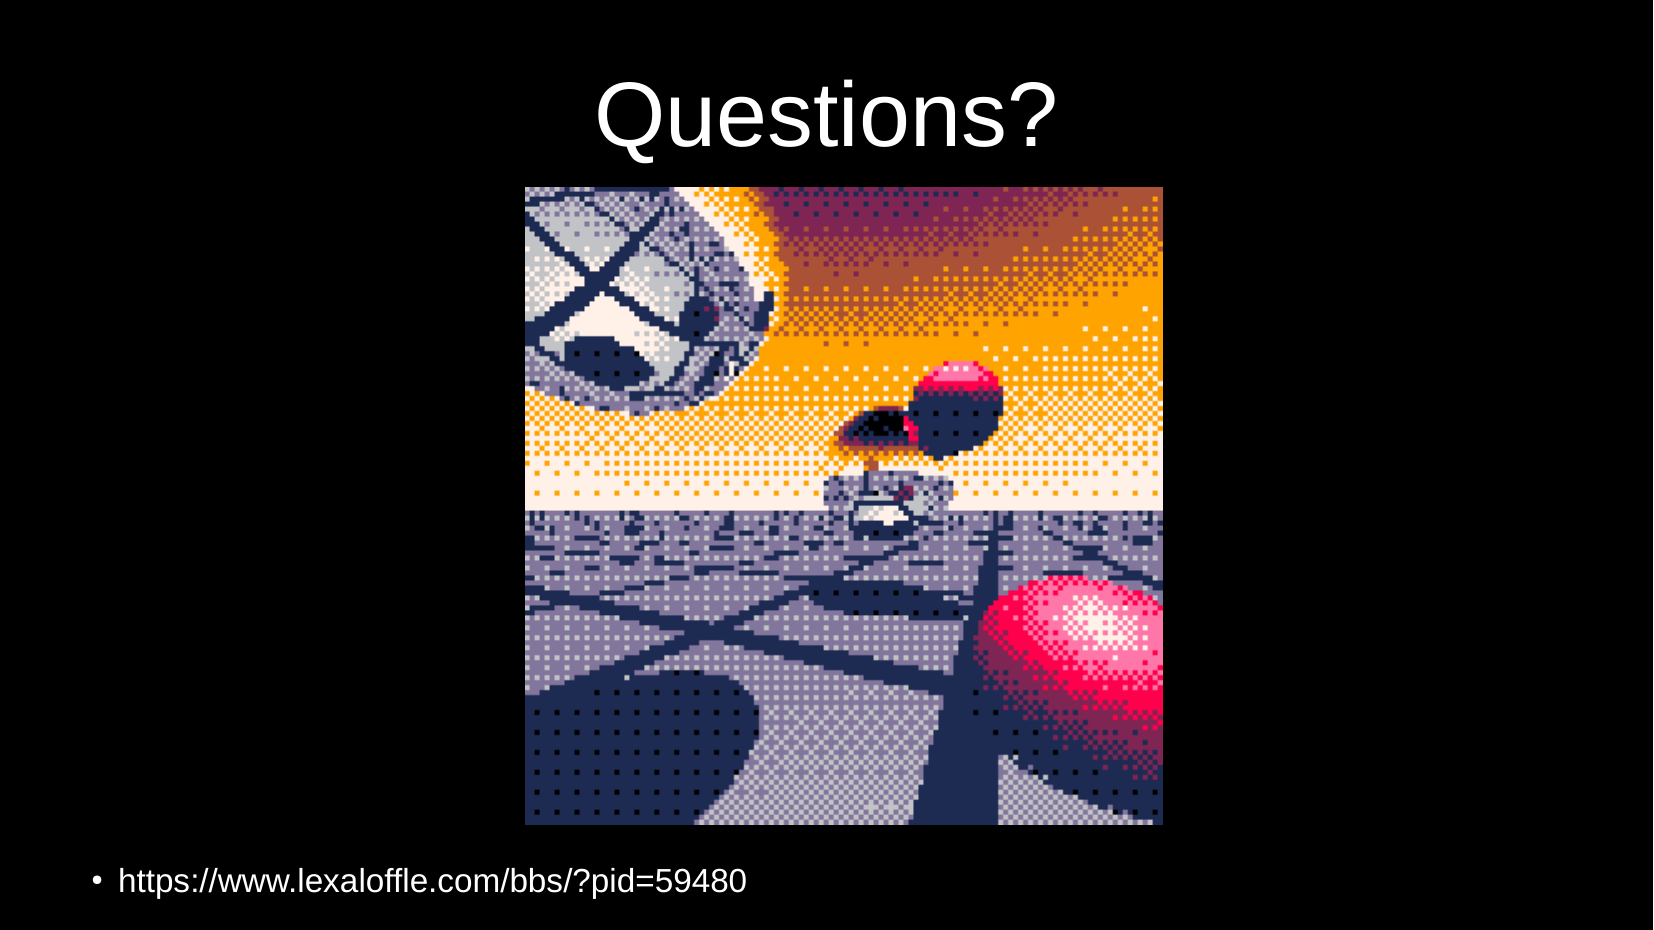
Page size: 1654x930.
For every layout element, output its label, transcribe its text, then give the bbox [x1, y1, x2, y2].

list https://www.lexaloffle.com/bbs/?pid=59480 [82, 862, 1571, 901]
title Questions? [82, 37, 1571, 193]
picture [525, 187, 1163, 826]
